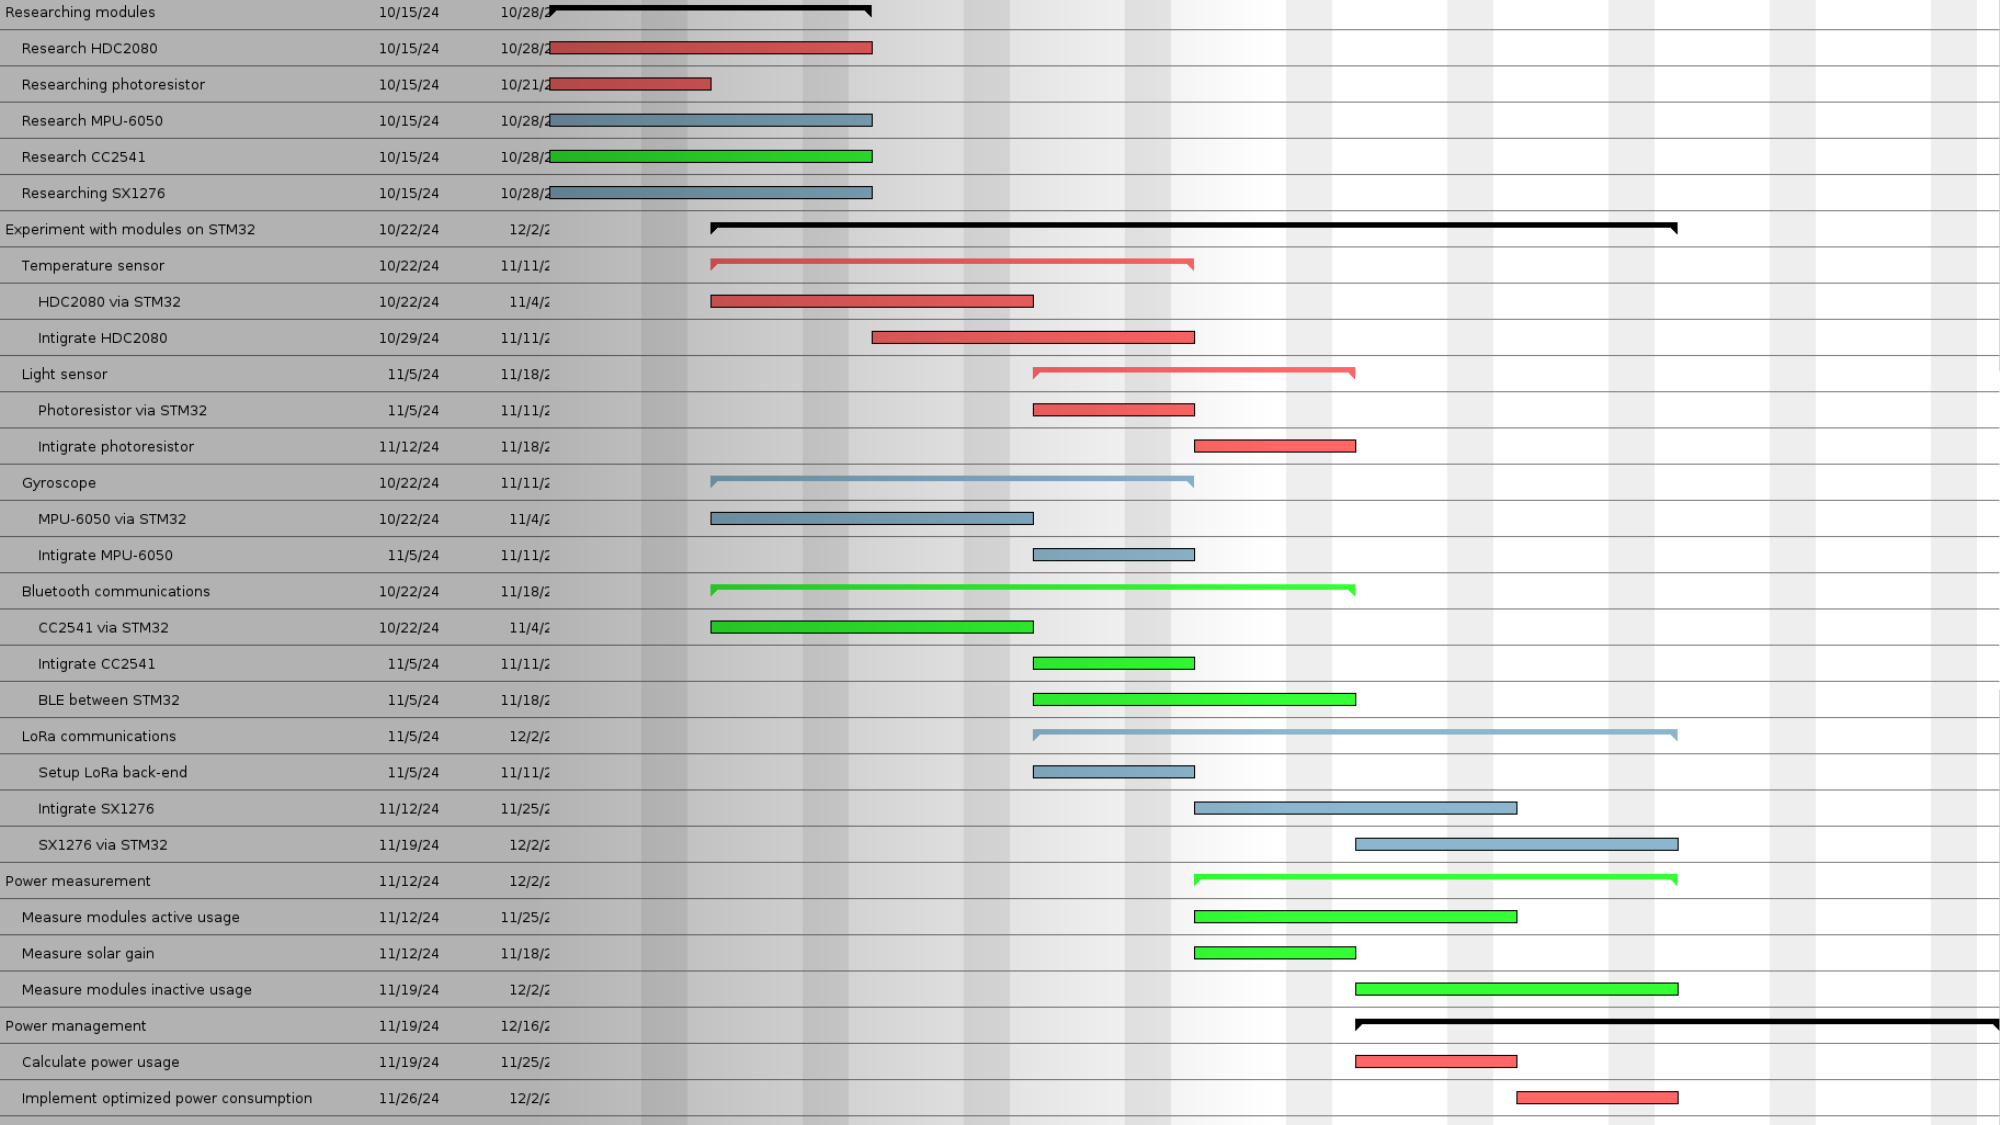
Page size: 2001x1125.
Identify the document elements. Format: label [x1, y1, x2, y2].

picture [1276, 0, 2000, 1125]
text_box [0, 0, 1276, 1125]
